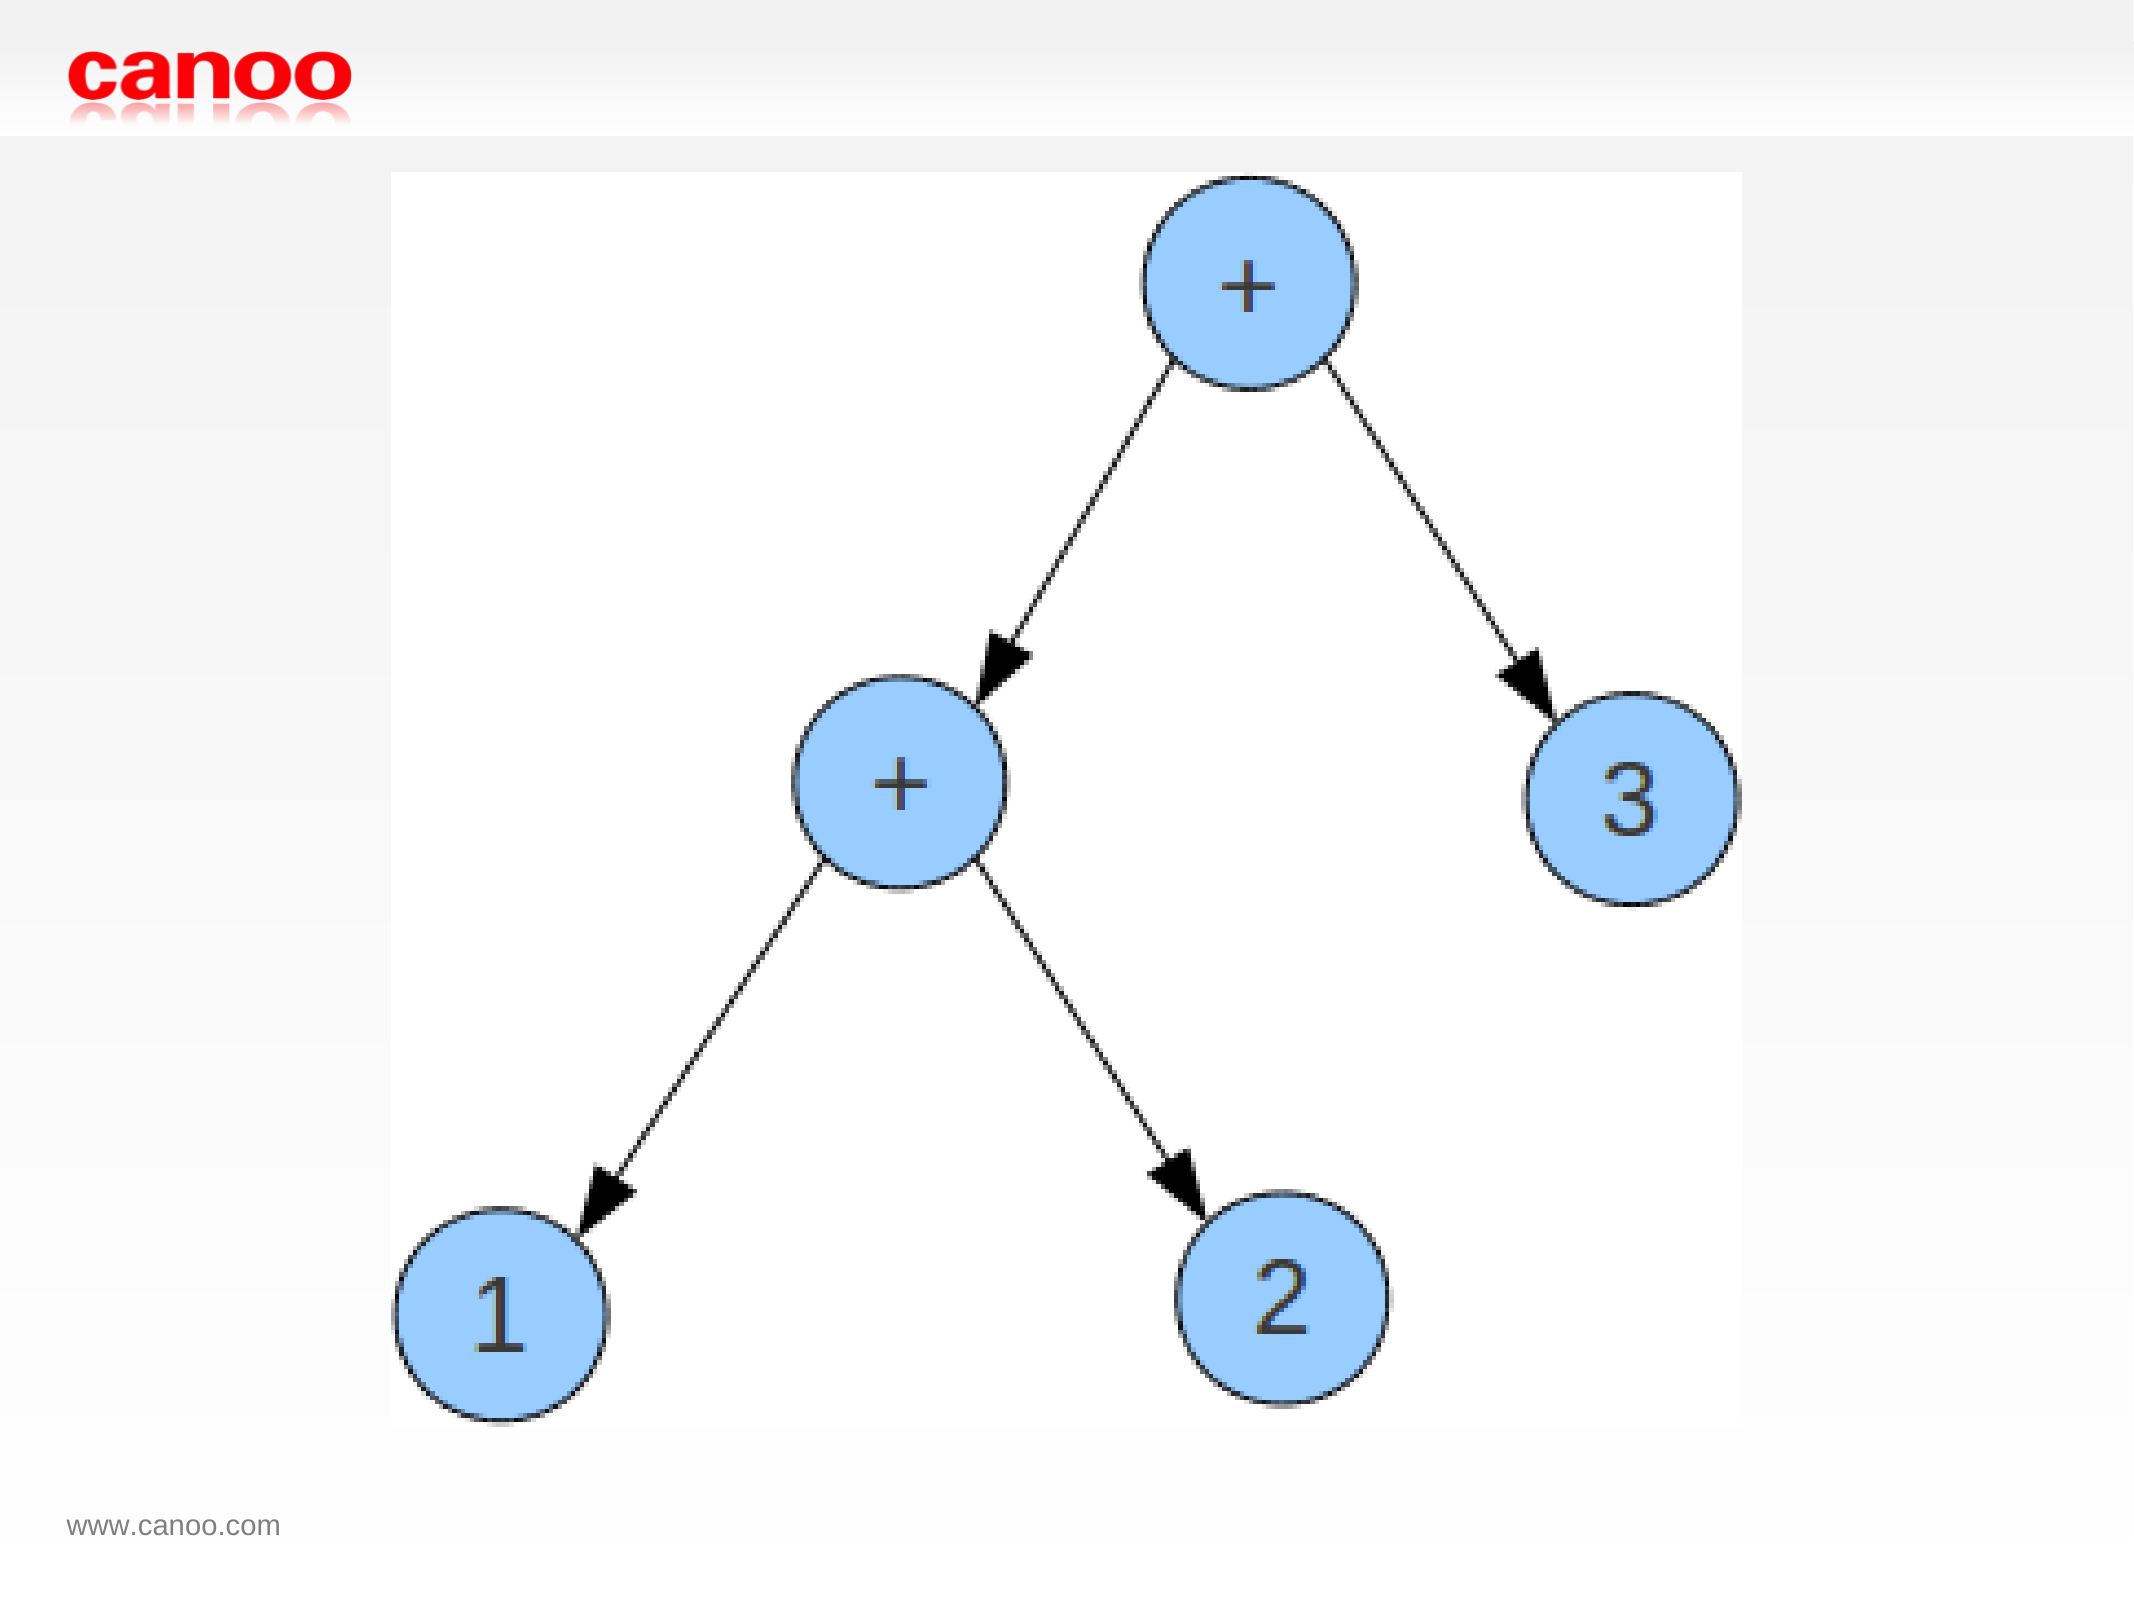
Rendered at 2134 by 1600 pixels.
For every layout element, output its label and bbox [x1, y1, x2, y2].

picture [391, 172, 1742, 1427]
picture [65, 48, 353, 154]
